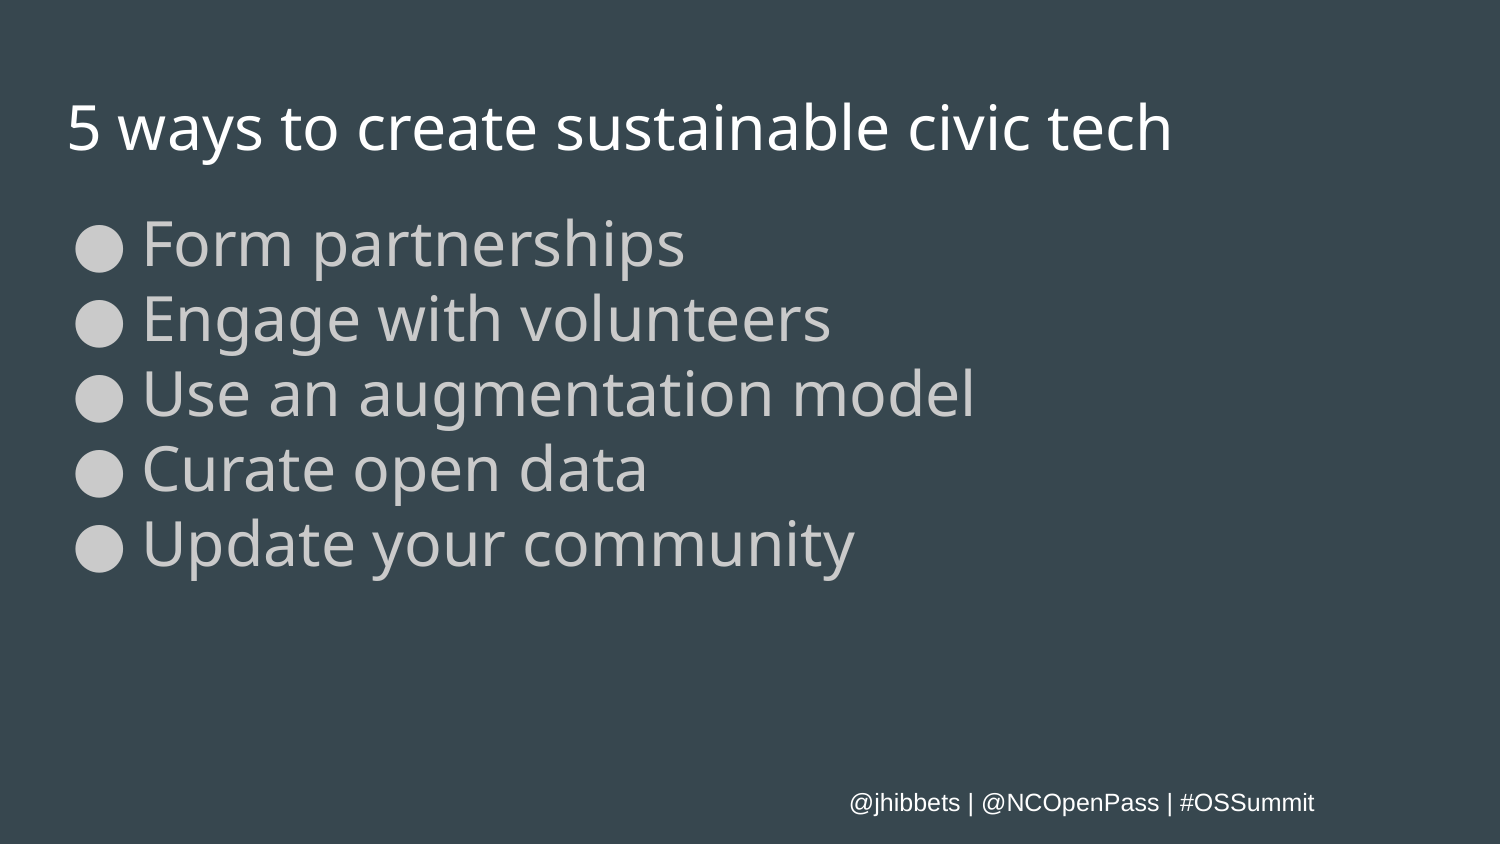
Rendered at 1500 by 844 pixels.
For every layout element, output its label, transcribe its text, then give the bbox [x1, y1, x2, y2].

title 5 ways to create sustainable civic tech [51, 72, 1449, 167]
list Form partnerships Engage with volunteers Use an augmentation model Curate open data Update your community [51, 189, 1449, 750]
